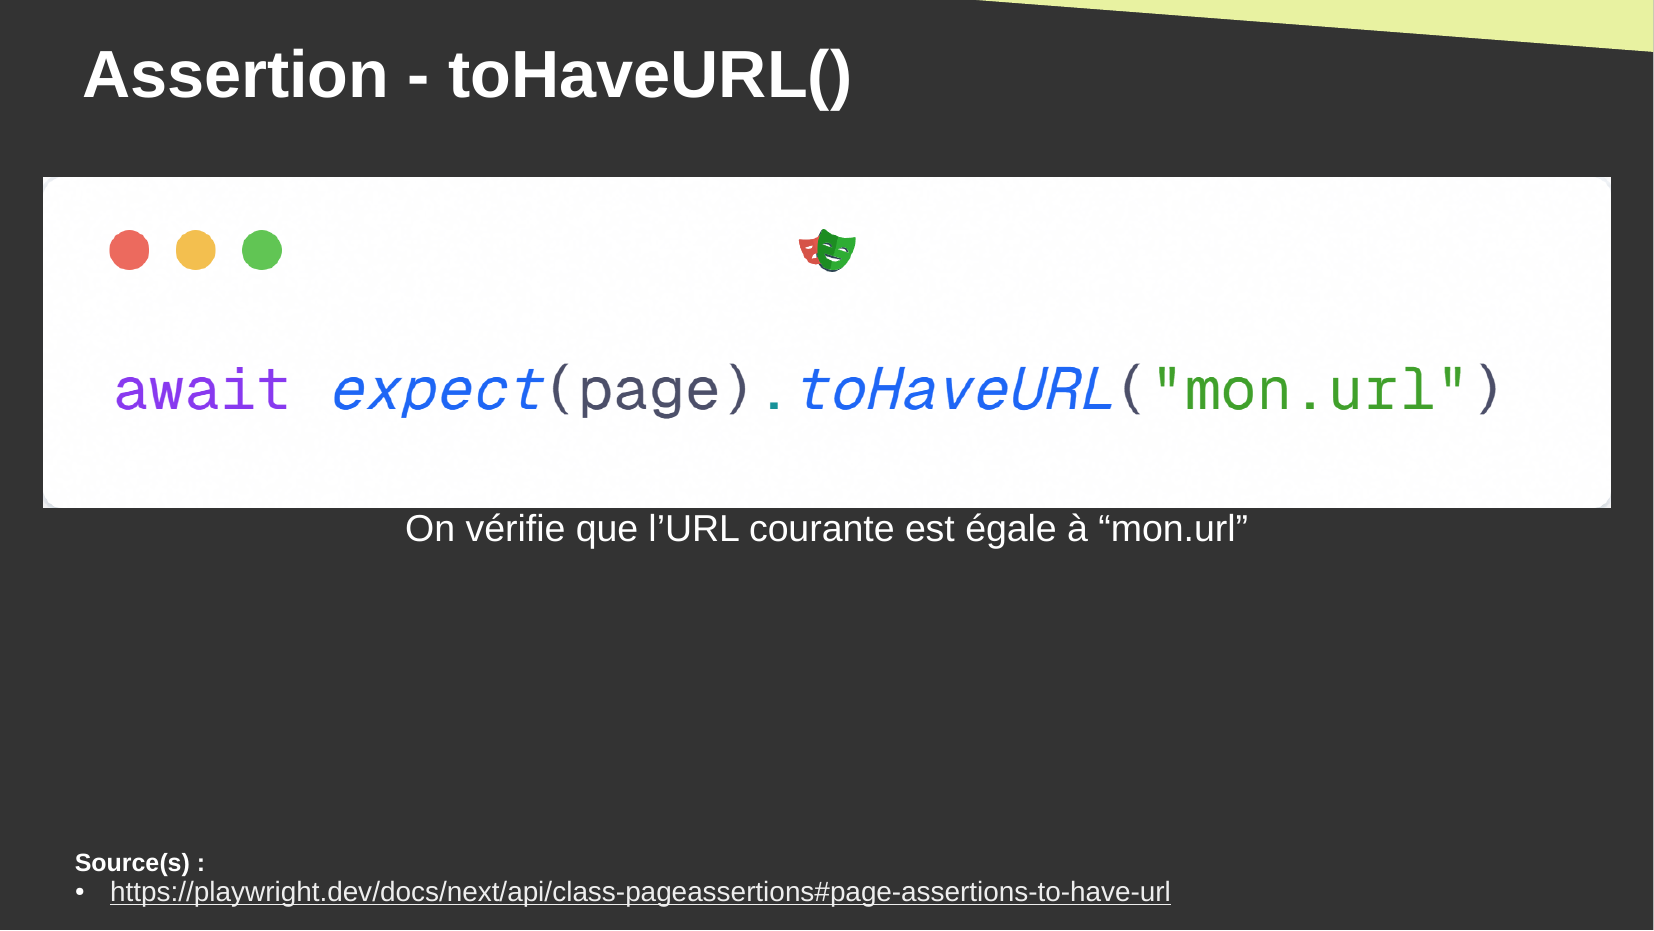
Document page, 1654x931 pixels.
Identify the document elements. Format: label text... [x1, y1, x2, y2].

title Assertion - toHaveURL() [82, 37, 916, 119]
picture [43, 177, 1611, 508]
text_box [976, 0, 1654, 52]
text_box Source(s) : https://playwright.dev/docs/next/api/class-pageassertions#page-assertions-to-have-url [60, 791, 1546, 916]
list On vérifie que l’URL courante est égale à “mon.url” [165, 508, 1489, 567]
